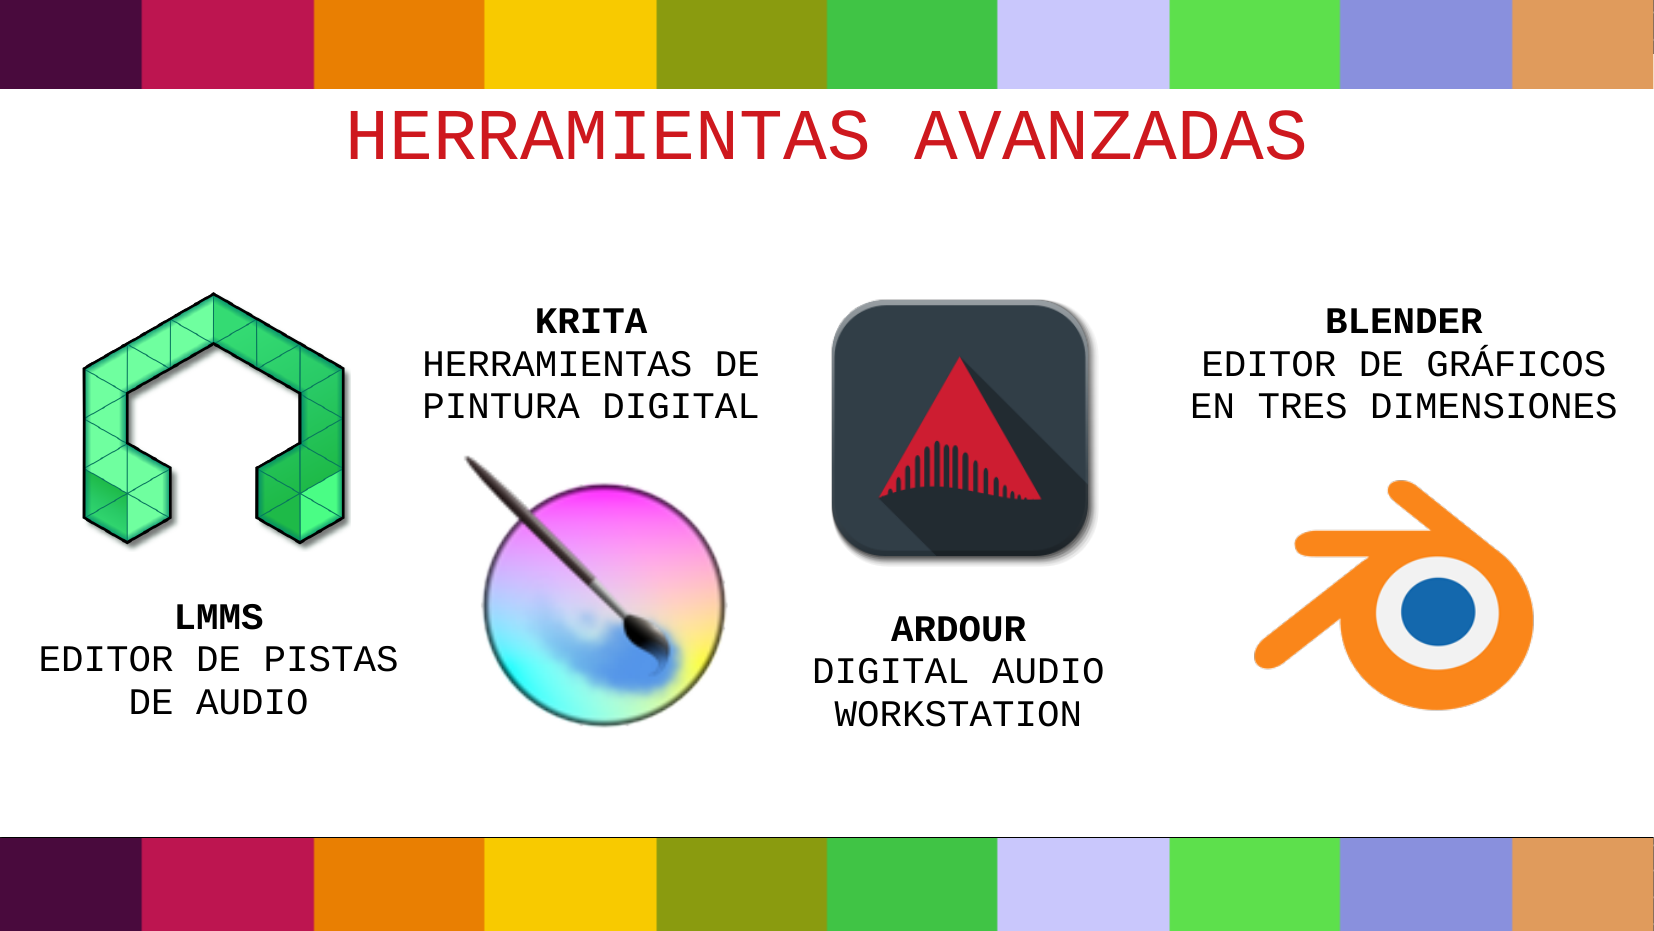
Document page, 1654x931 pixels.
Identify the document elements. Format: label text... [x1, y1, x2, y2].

picture [0, 837, 1654, 931]
picture [82, 283, 351, 552]
text_box BLENDER EDITOR DE GRÁFICOS EN TRES DIMENSIONES [1175, 295, 1633, 438]
text_box KRITA HERRAMIENTAS DE PINTURA DIGITAL [407, 295, 775, 438]
text_box ARDOUR DIGITAL AUDIO WORKSTATION [797, 602, 1120, 745]
picture [0, 0, 1654, 89]
picture [821, 289, 1099, 567]
text_box LMMS EDITOR DE PISTAS DE AUDIO [23, 590, 414, 733]
picture [1240, 442, 1548, 751]
text_box HERRAMIENTAS AVANZADAS [156, 91, 1498, 213]
picture [448, 449, 762, 763]
